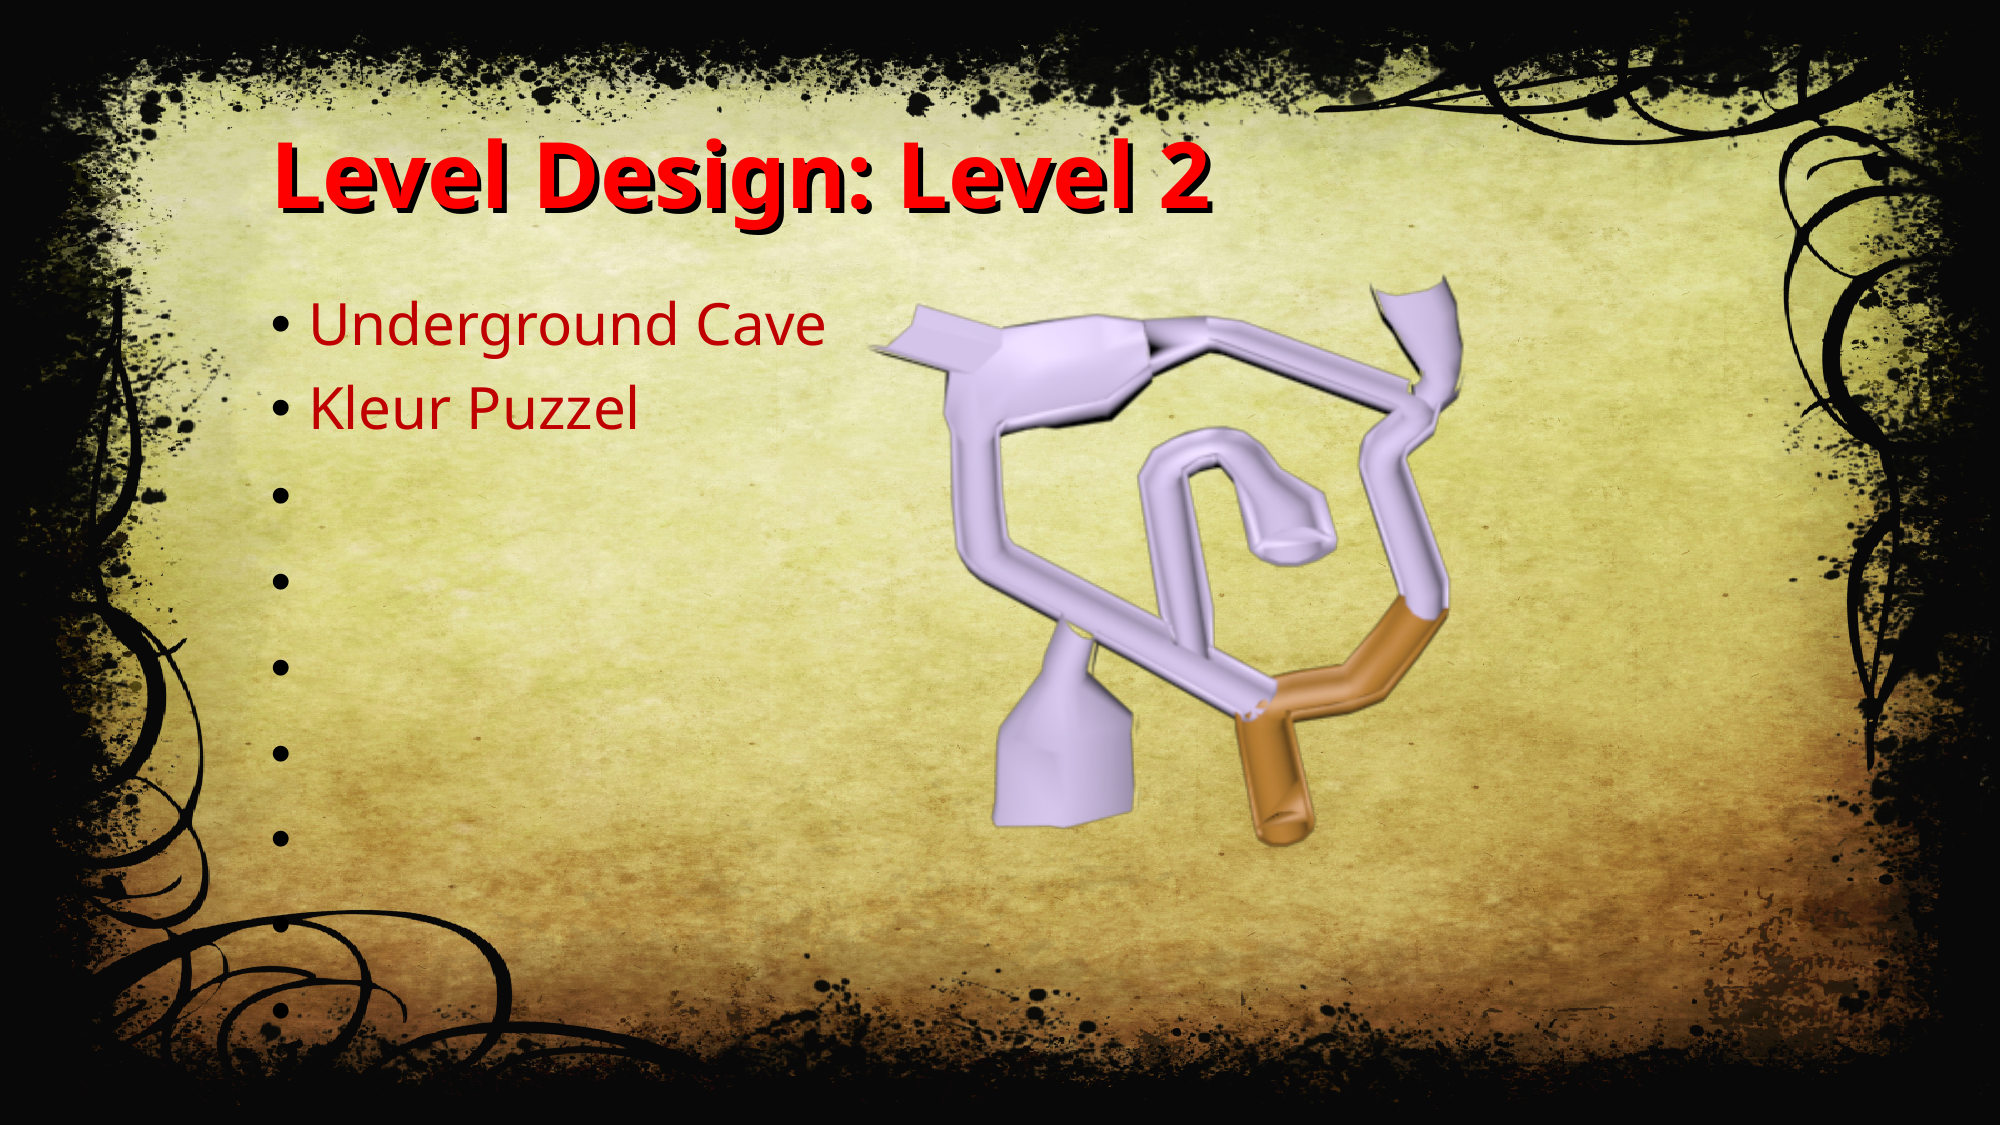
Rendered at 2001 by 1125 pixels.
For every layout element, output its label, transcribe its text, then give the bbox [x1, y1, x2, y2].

picture [711, 70, 2000, 1065]
list Underground Cave Kleur Puzzel [255, 288, 711, 1002]
title Level Design: Level 2 [255, 70, 711, 288]
